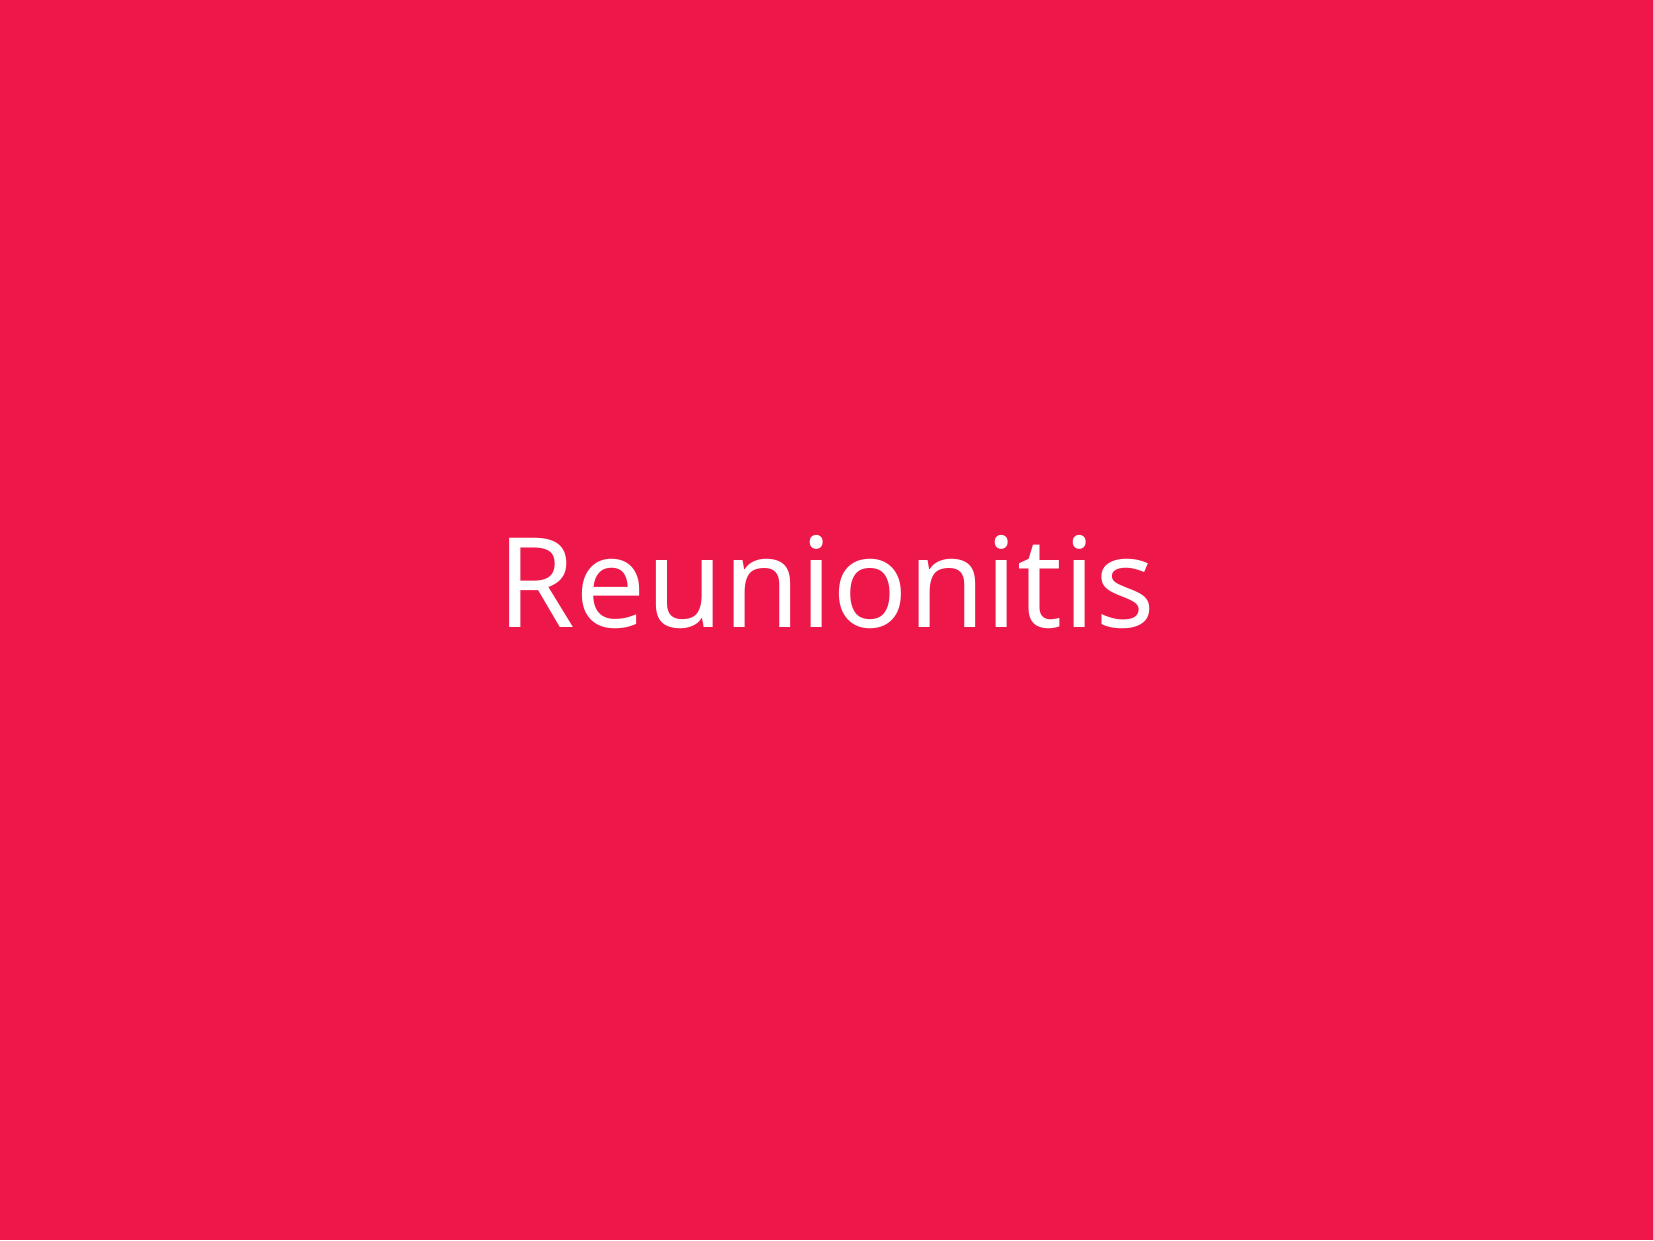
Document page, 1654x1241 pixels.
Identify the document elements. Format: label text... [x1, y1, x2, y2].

subtitle Reunionitis [82, 56, 1571, 1102]
